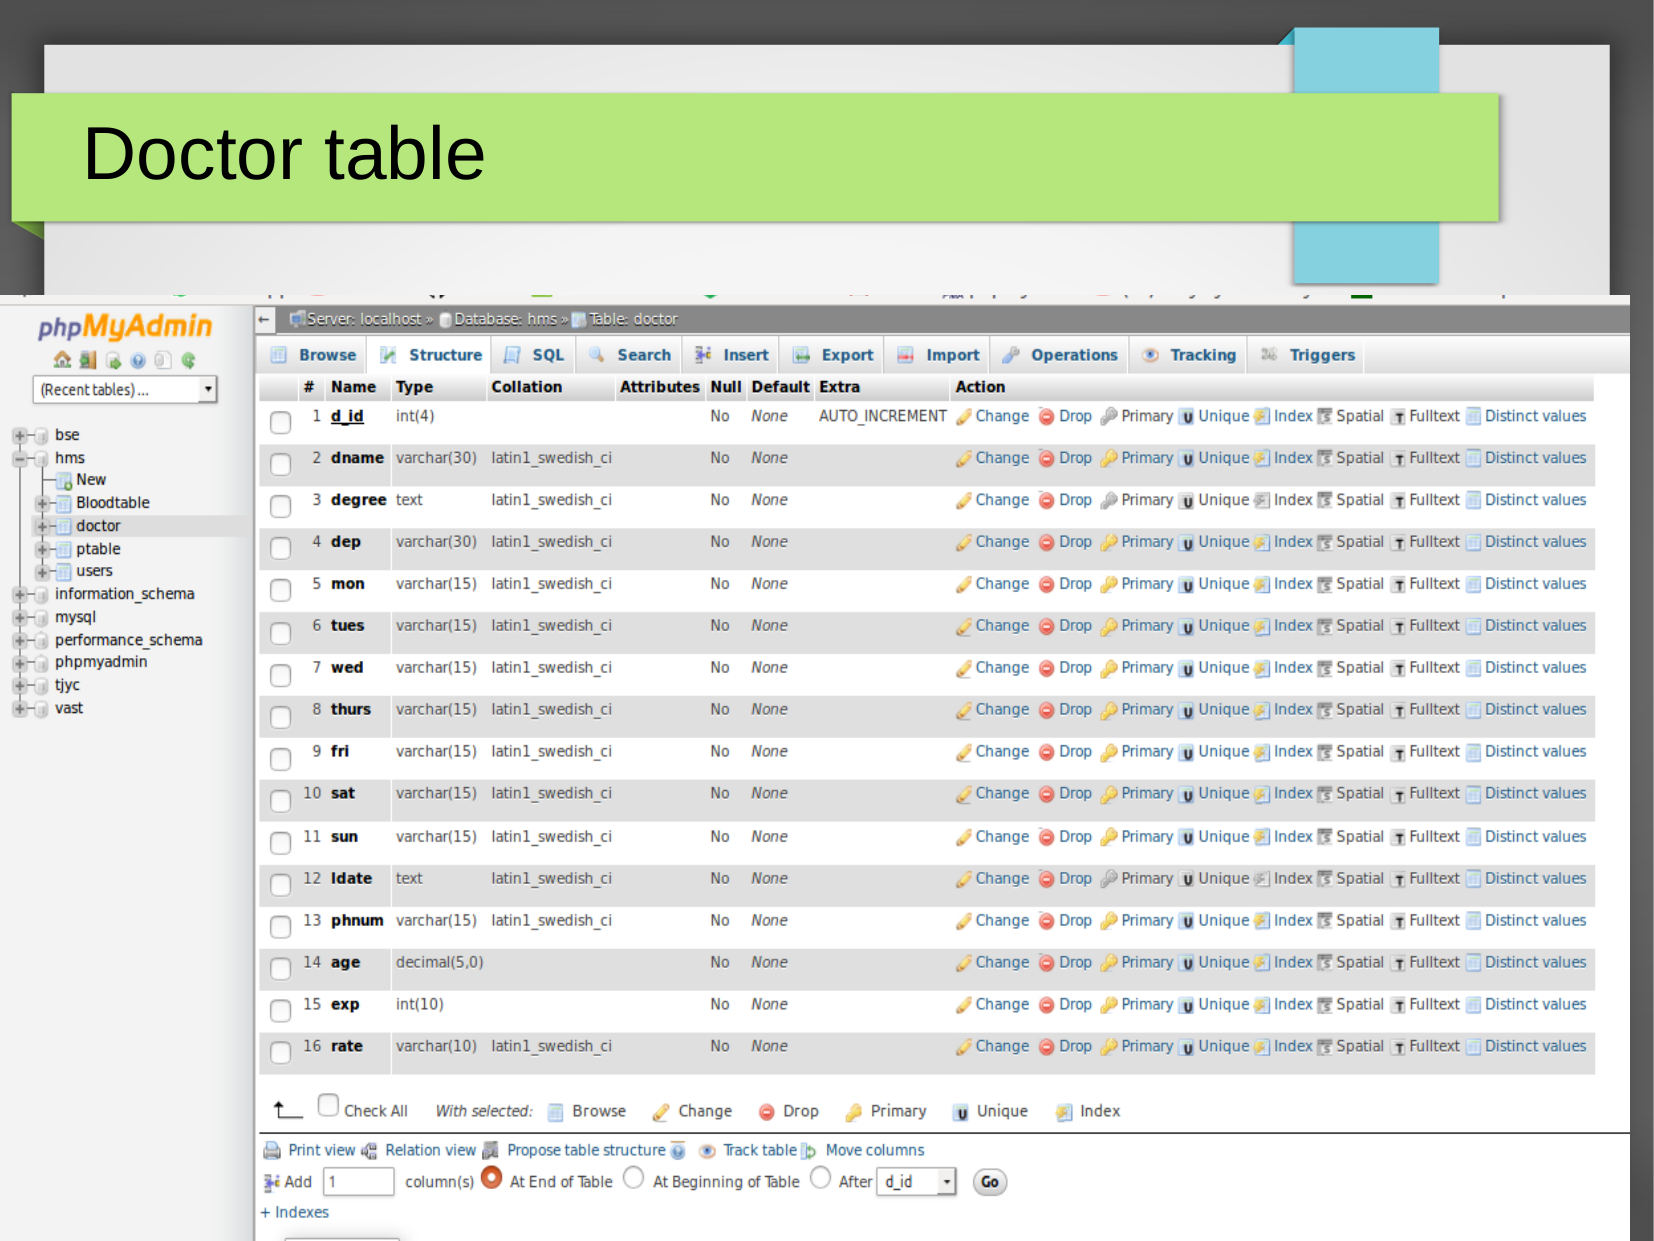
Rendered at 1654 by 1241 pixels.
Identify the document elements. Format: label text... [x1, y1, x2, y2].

picture [0, 0, 1654, 1241]
title Doctor table [82, 94, 1264, 213]
